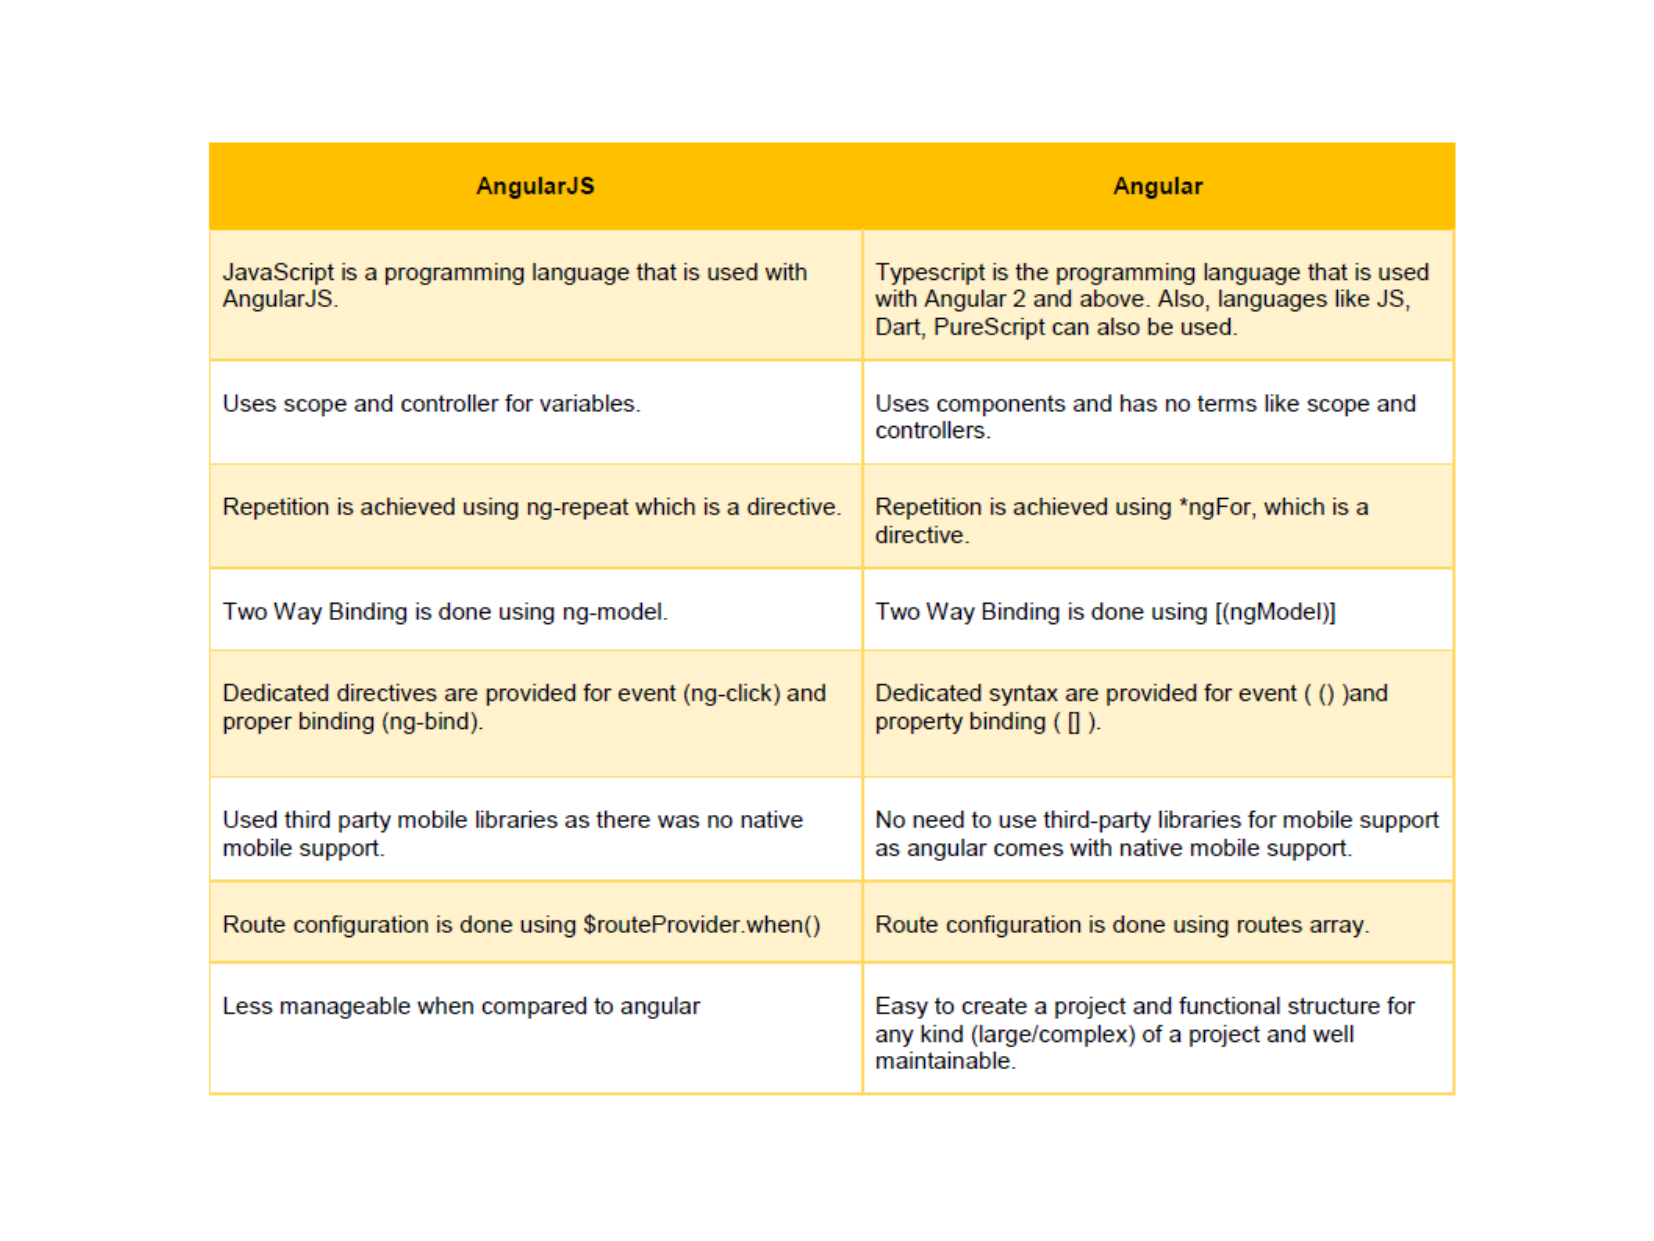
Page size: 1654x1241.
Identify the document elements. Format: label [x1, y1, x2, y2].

picture [189, 124, 1473, 1116]
